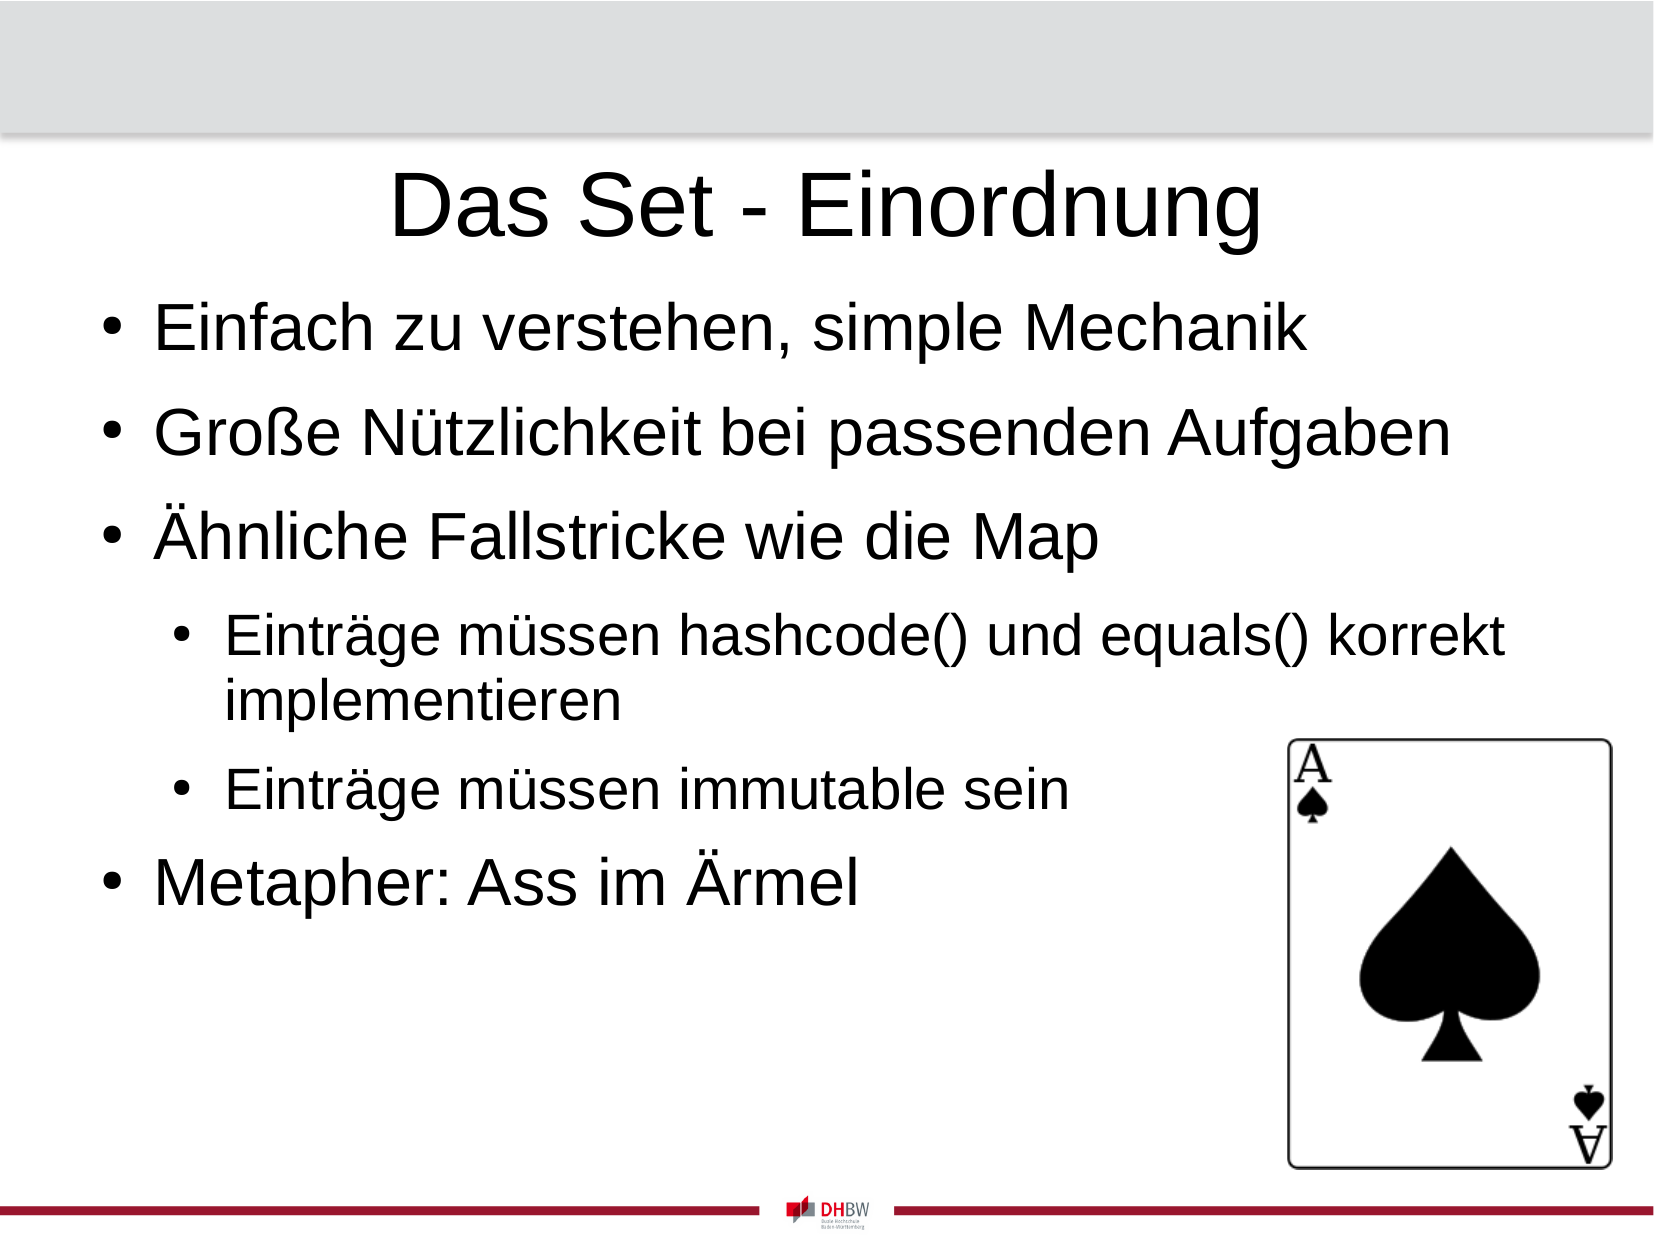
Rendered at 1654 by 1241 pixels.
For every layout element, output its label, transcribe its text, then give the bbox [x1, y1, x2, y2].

list Einfach zu verstehen, simple Mechanik Große Nützlichkeit bei passenden Aufgaben Ähnliche Fallstricke wie die Map Einträge müssen hashcode() und equals() korrekt implementieren Einträge müssen immutable sein Metapher: Ass im Ärmel [82, 290, 1571, 1010]
title Das Set - Einordnung [82, 49, 1571, 257]
picture [0, 1, 1654, 1237]
